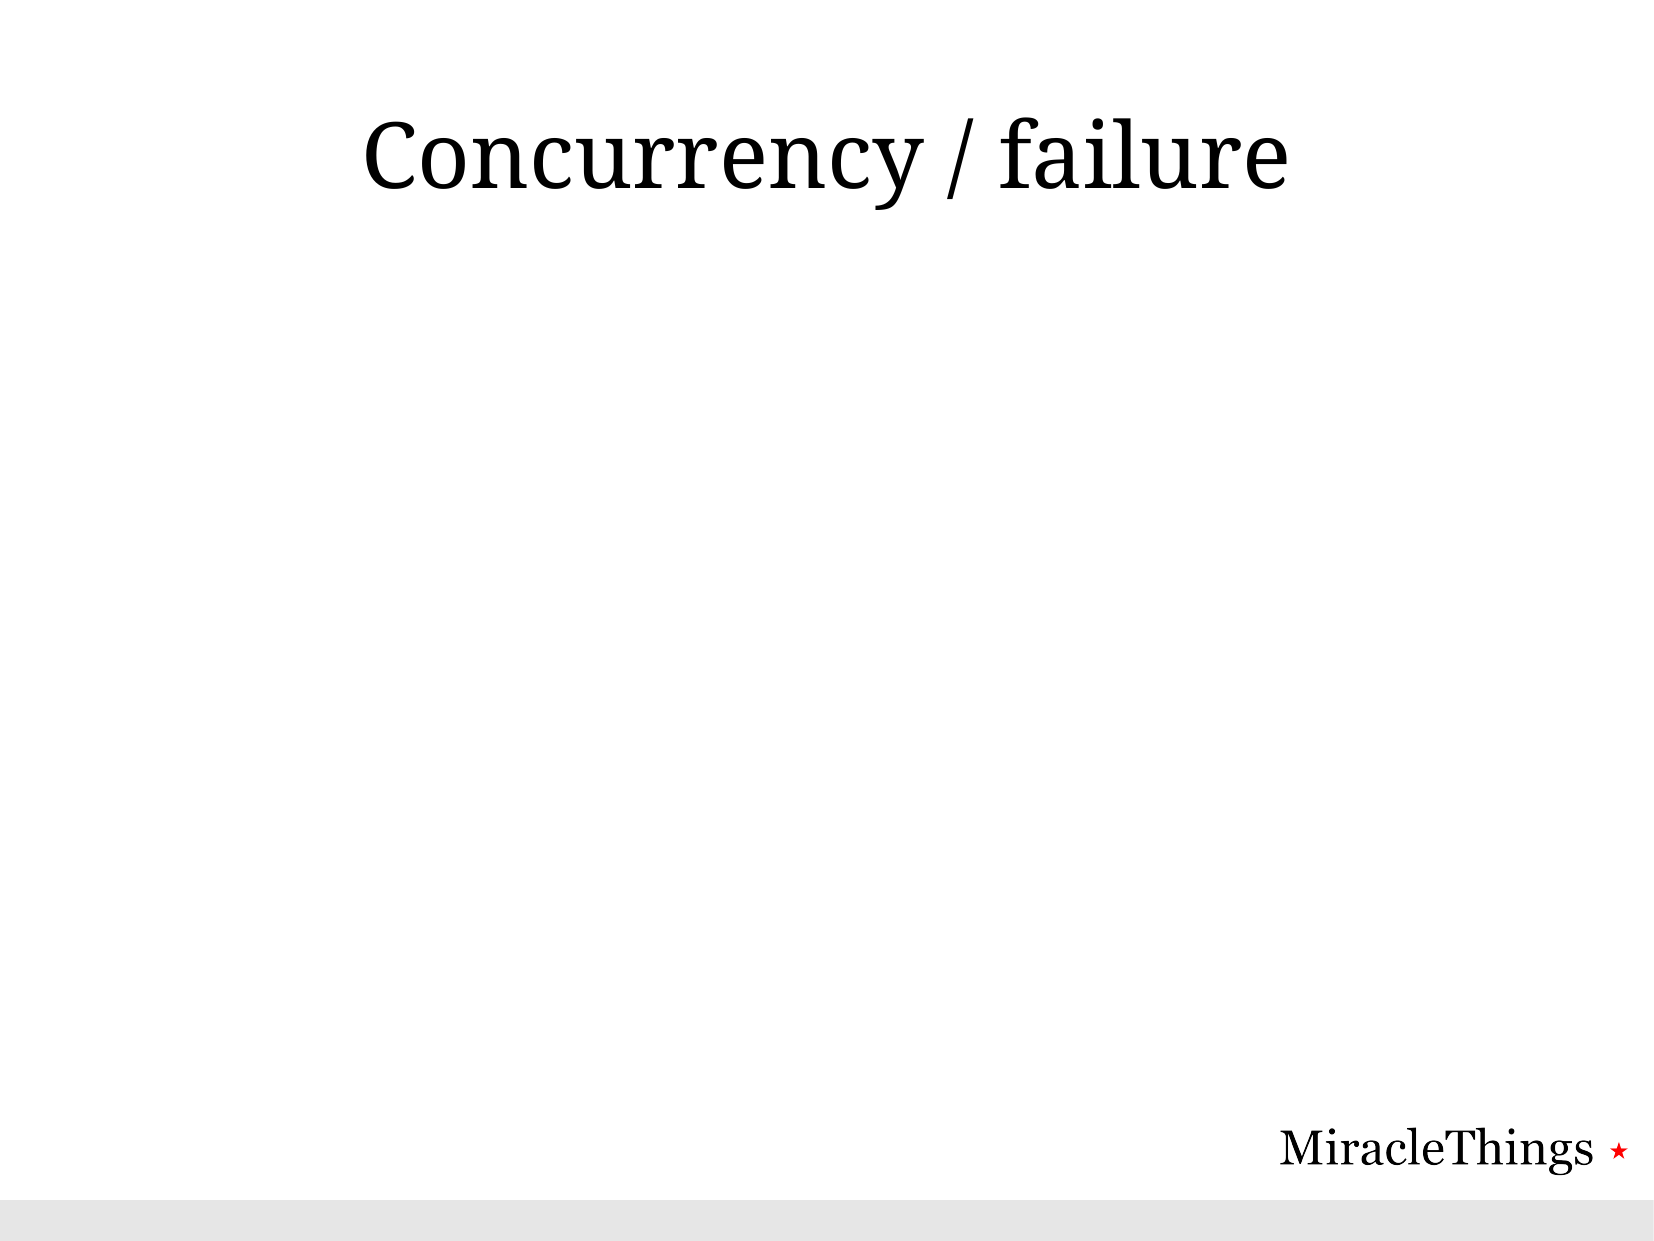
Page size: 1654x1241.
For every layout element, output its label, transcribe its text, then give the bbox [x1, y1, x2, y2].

picture [1248, 1054, 1654, 1200]
title Concurrency / failure [82, 49, 1571, 257]
